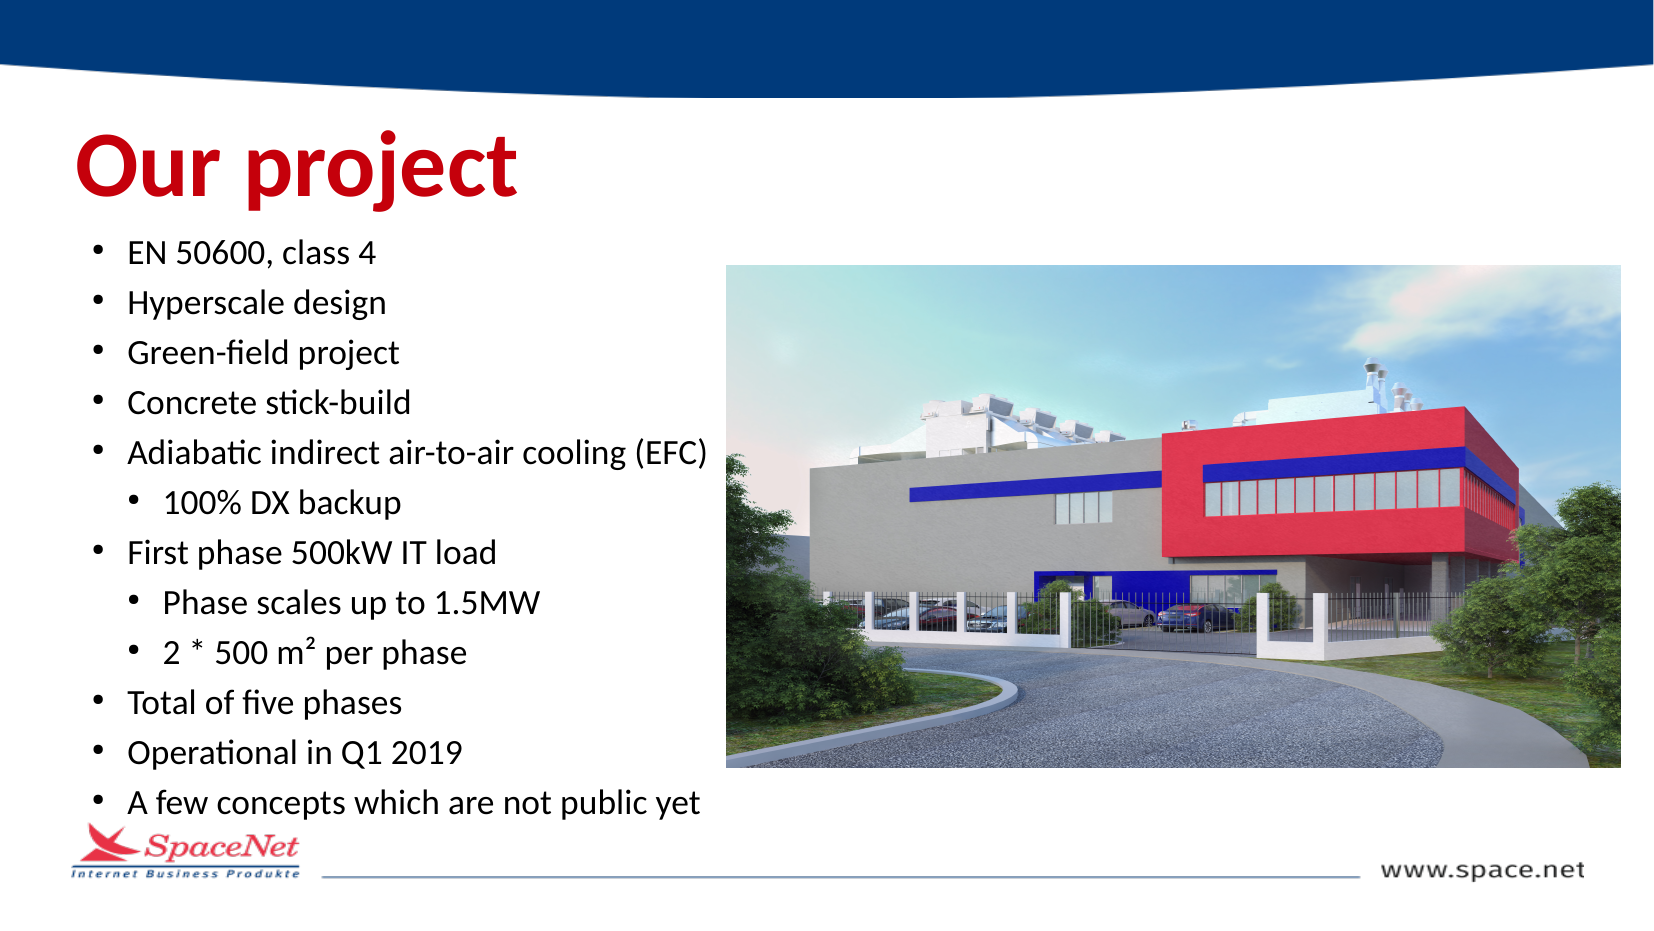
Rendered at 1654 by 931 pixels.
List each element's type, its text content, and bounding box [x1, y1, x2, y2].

text_box EN 50600, class 4 Hyperscale design Green-field project Concrete stick-build Adiabatic indirect air-to-air cooling (EFC) 100% DX backup First phase 500kW IT load Phase scales up to 1.5MW 2 * 500 m² per phase Total of five phases Operational in Q1 2019 A few concepts which are not public yet [77, 223, 795, 830]
picture [726, 265, 1621, 768]
text_box Our project [60, 95, 1576, 223]
